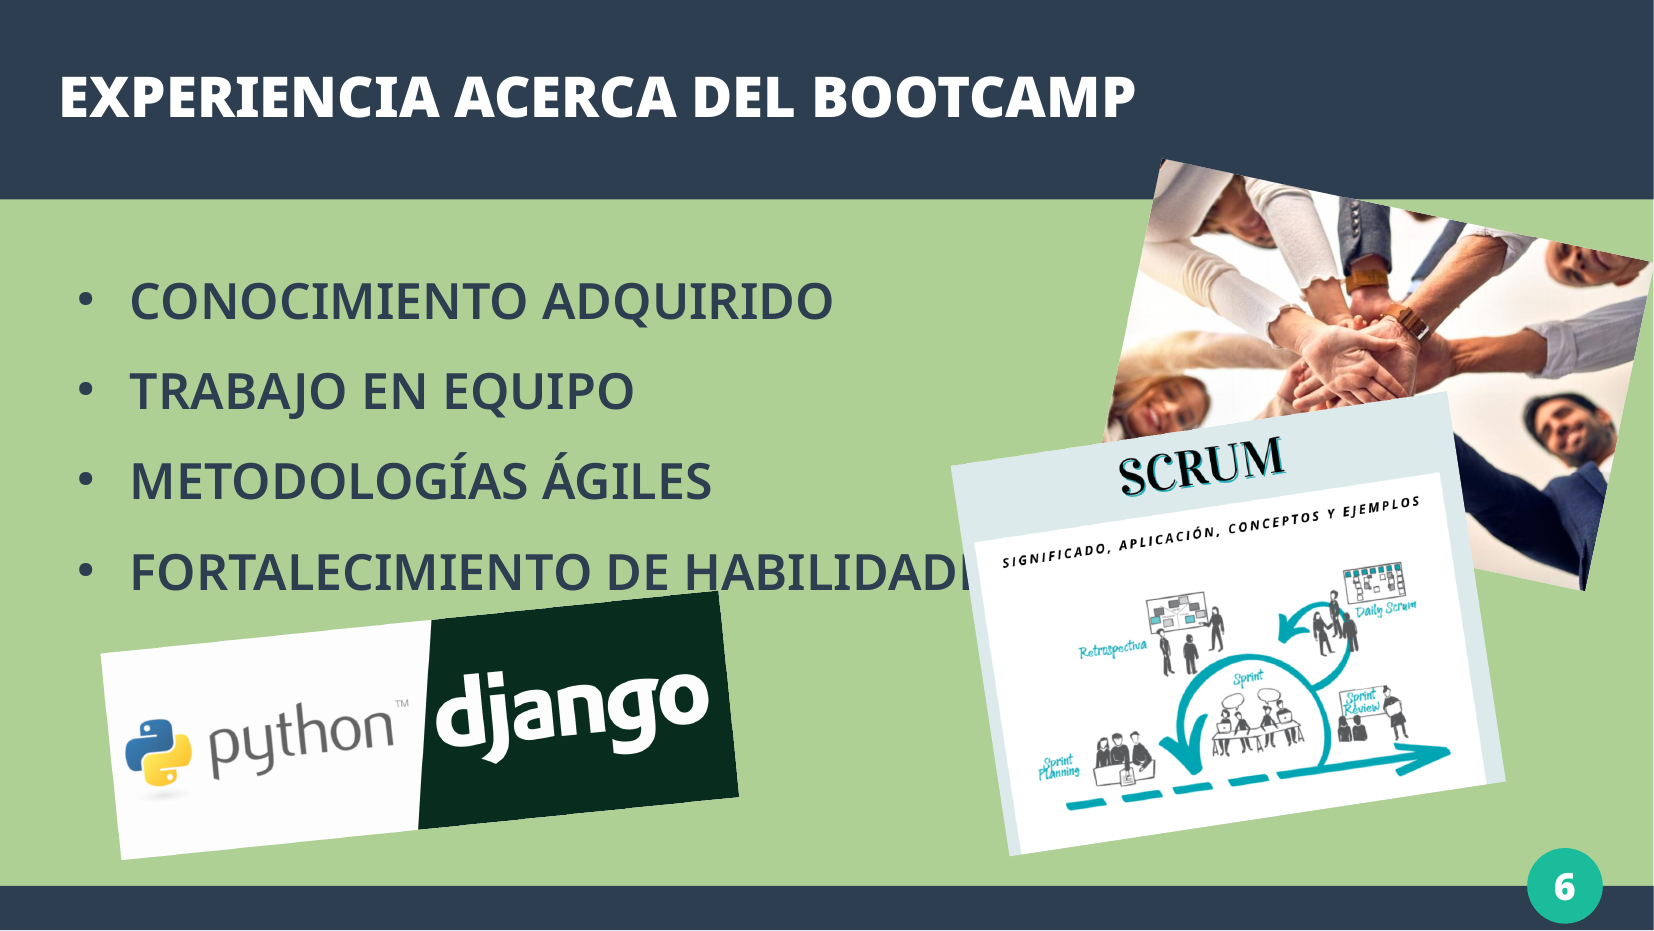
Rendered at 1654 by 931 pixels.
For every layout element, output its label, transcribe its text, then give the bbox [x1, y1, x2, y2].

list CONOCIMIENTO ADQUIRIDO TRABAJO EN EQUIPO METODOLOGÍAS ÁGILES FORTALECIMIENTO DE HABILIDADES [59, 265, 1595, 886]
picture [950, 158, 1654, 857]
title EXPERIENCIA ACERCA DEL BOOTCAMP [59, 37, 1595, 155]
picture [100, 590, 739, 860]
